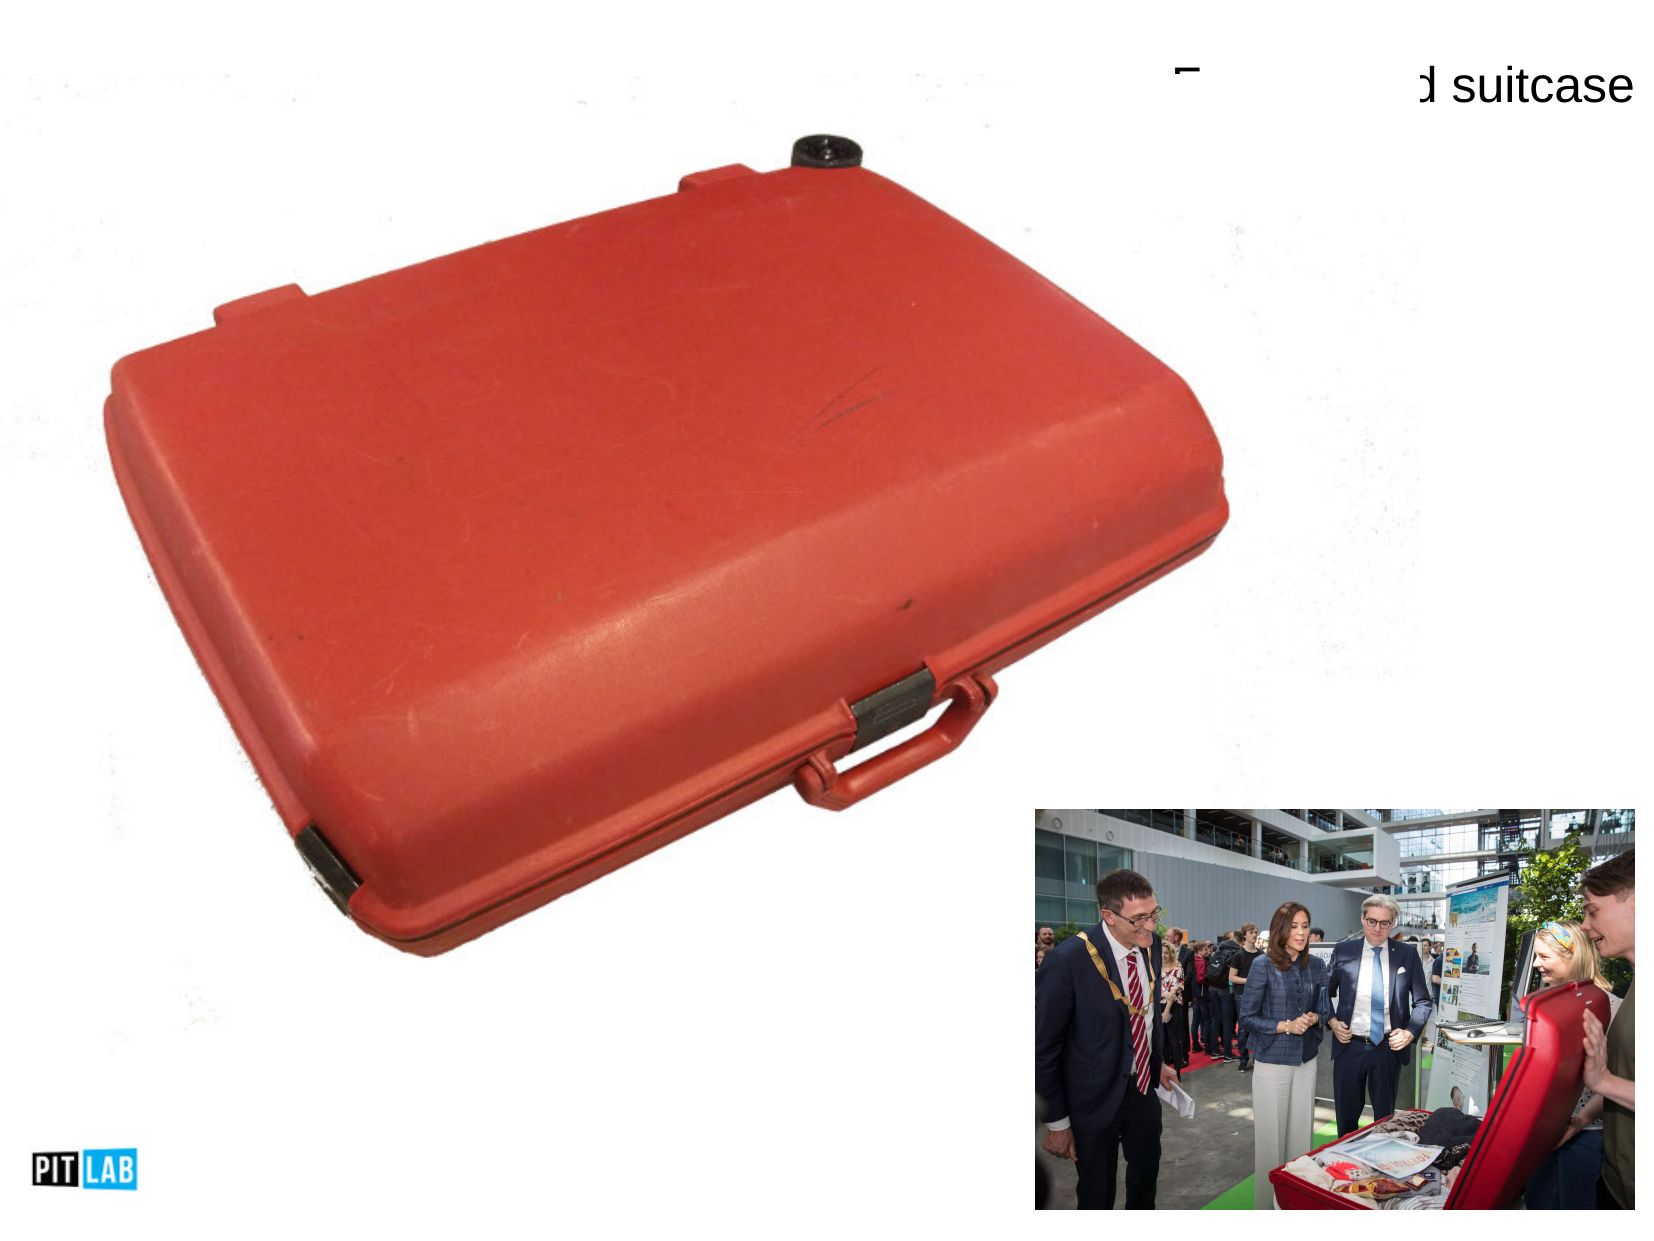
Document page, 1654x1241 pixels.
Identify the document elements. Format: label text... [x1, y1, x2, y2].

title Famous red suitcase [82, 49, 1636, 121]
picture [0, 74, 1654, 1216]
